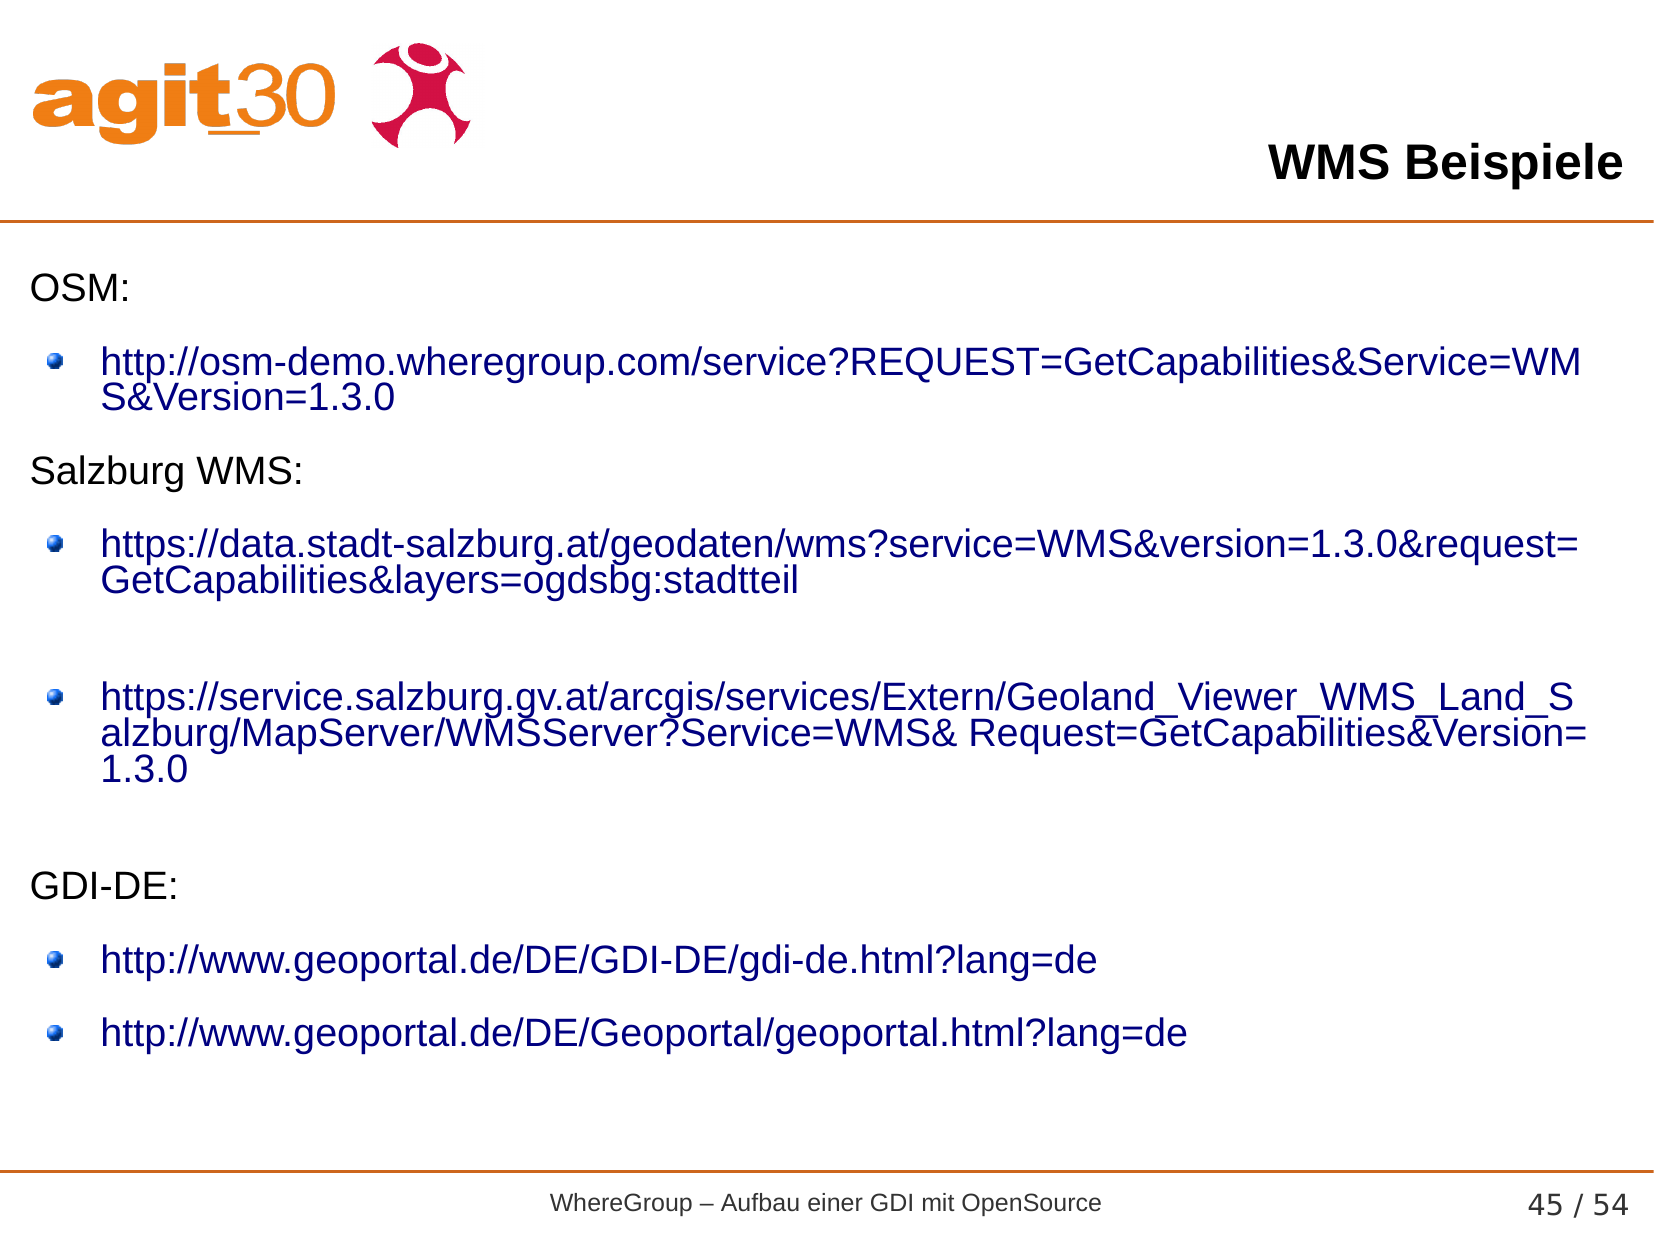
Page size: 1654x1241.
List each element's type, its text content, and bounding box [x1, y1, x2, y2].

picture [29, 58, 340, 148]
title WMS Beispiele [236, 118, 1625, 207]
list OSM: http://osm-demo.wheregroup.com/service?REQUEST=GetCapabilities&Service=WMS&Version=1.3.0 Salzburg WMS: https://data.stadt-salzburg.at/geodaten/wms?service=WMS&version=1.3.0&request=GetCapabilities&layers=ogdsbg:stadtteil https://service.salzburg.gv.at/arcgis/services/Extern/Geoland_Viewer_WMS_Land_Salzburg/MapServer/WMSServer?Service=WMS& Request=GetCapabilities&Version=1.3.0 GDI-DE: http://www.geoportal.de/DE/GDI-DE/gdi-de.html?lang=de http://www.geoportal.de/DE/Geoportal/geoportal.html?lang=de [29, 265, 1595, 1173]
